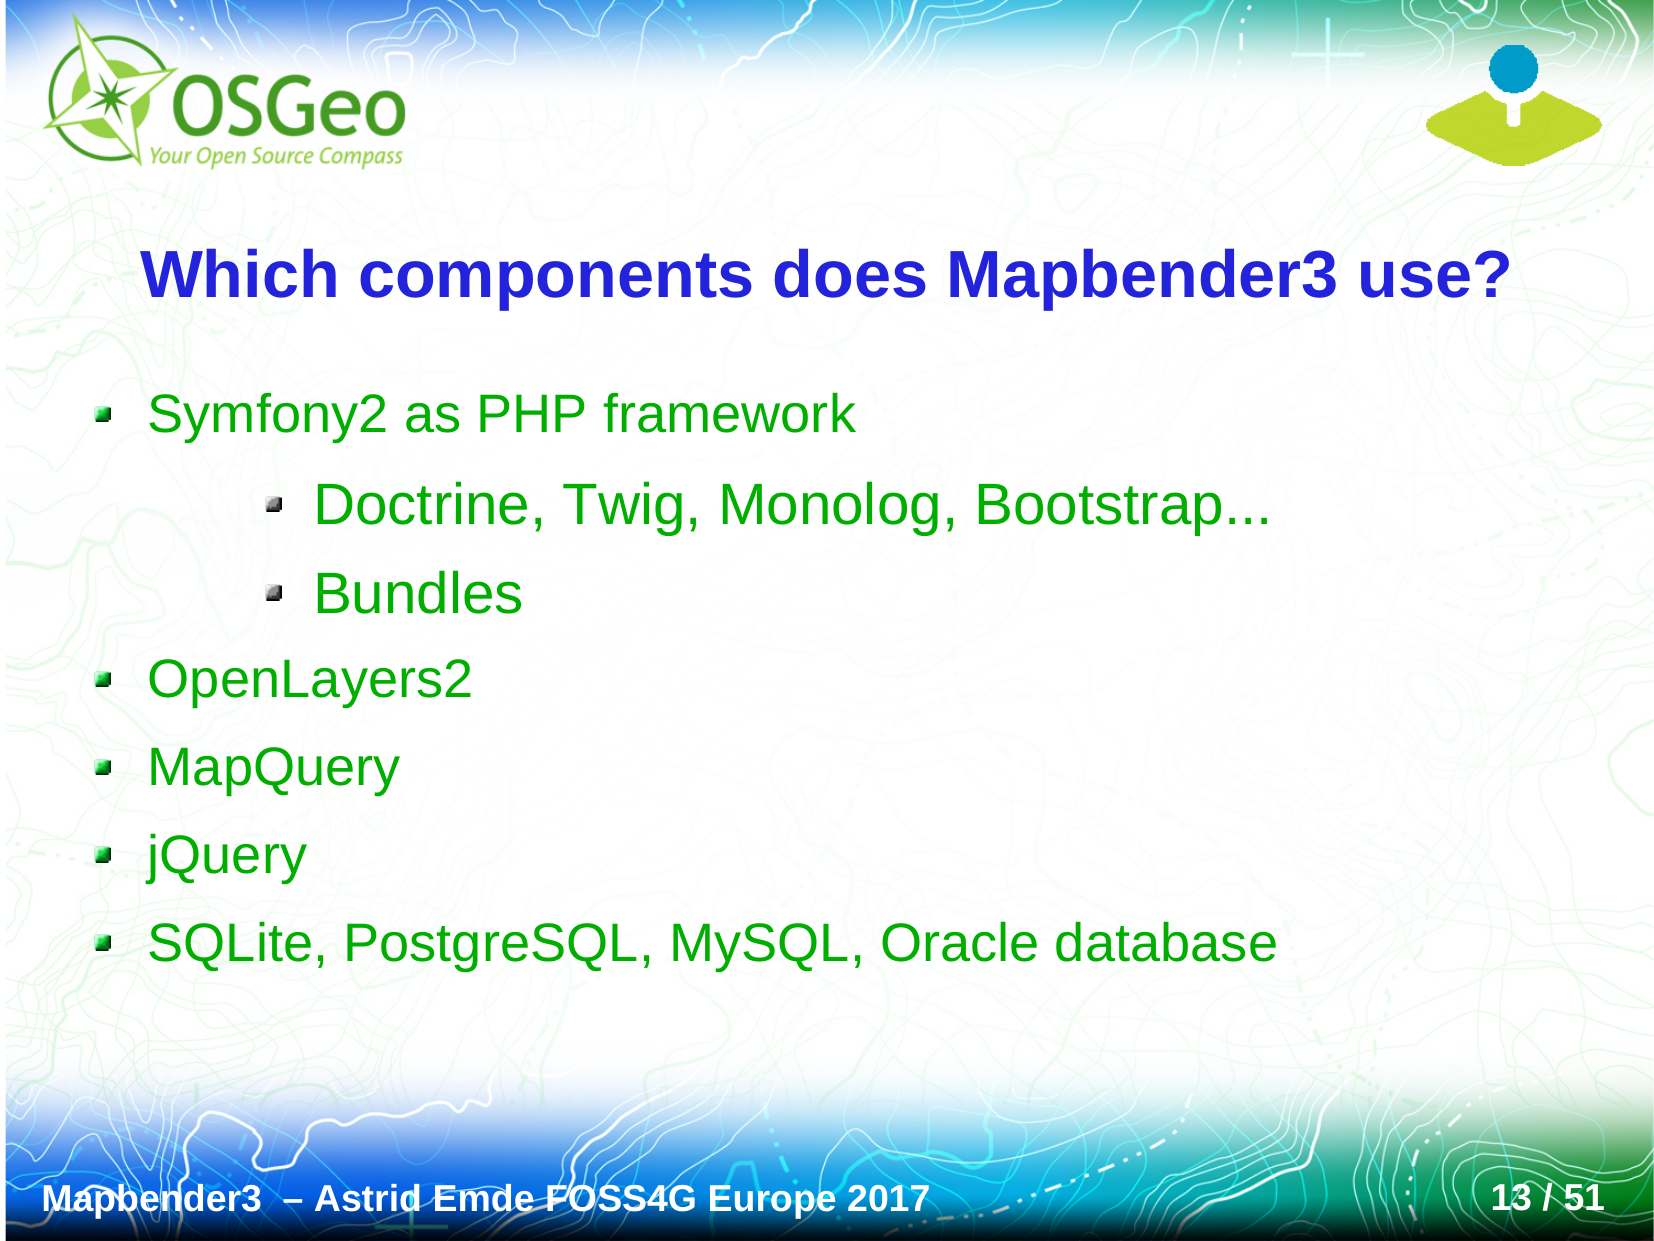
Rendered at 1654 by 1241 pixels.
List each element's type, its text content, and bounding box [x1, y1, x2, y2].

picture [5, 0, 1654, 1241]
title Which components does Mapbender3 use? [82, 200, 1571, 349]
list Symfony2 as PHP framework Doctrine, Twig, Monolog, Bootstrap... Bundles OpenLayers2 MapQuery jQuery SQLite, PostgreSQL, MySQL, Oracle database [76, 383, 1565, 1203]
